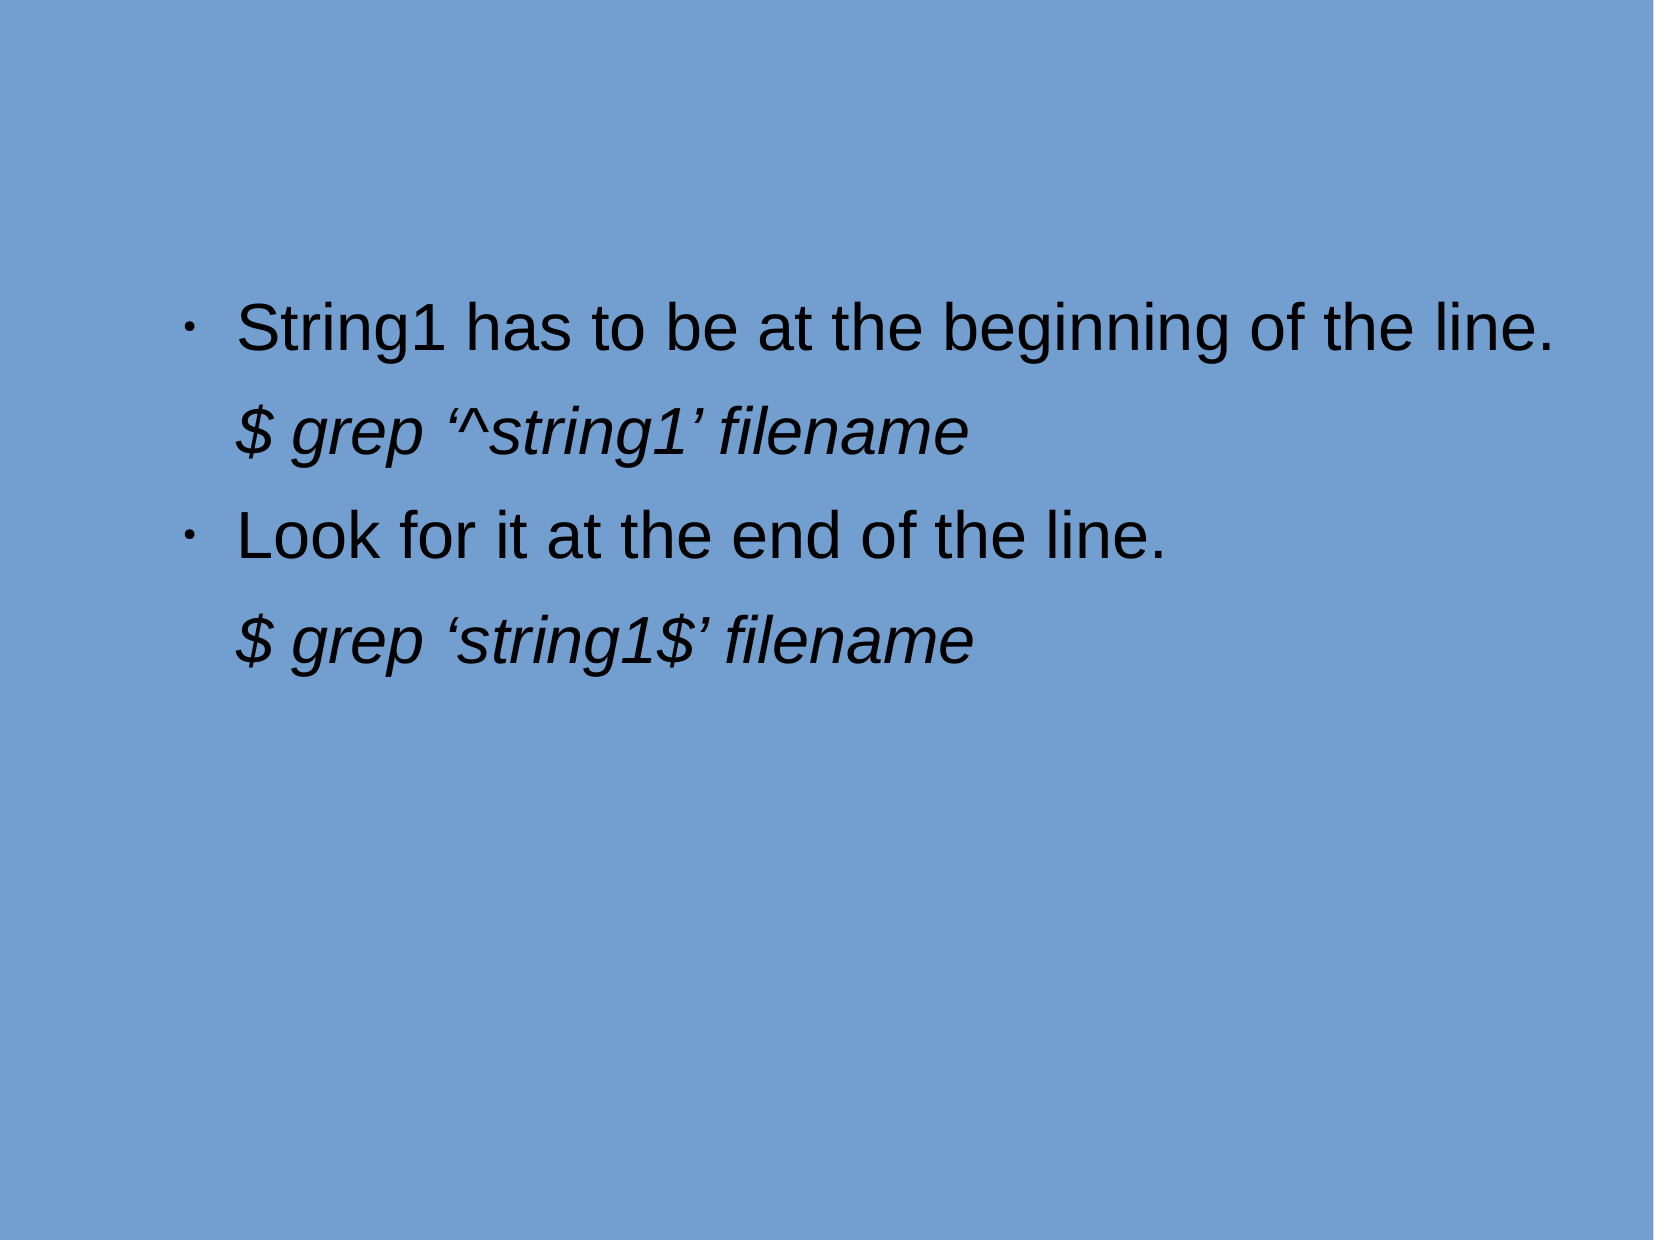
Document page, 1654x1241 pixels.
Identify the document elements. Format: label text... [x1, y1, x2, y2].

list String1 has to be at the beginning of the line. $ grep ‘^string1’ filename Look for it at the end of the line. $ grep ‘string1$’ filename [165, 290, 1654, 1010]
